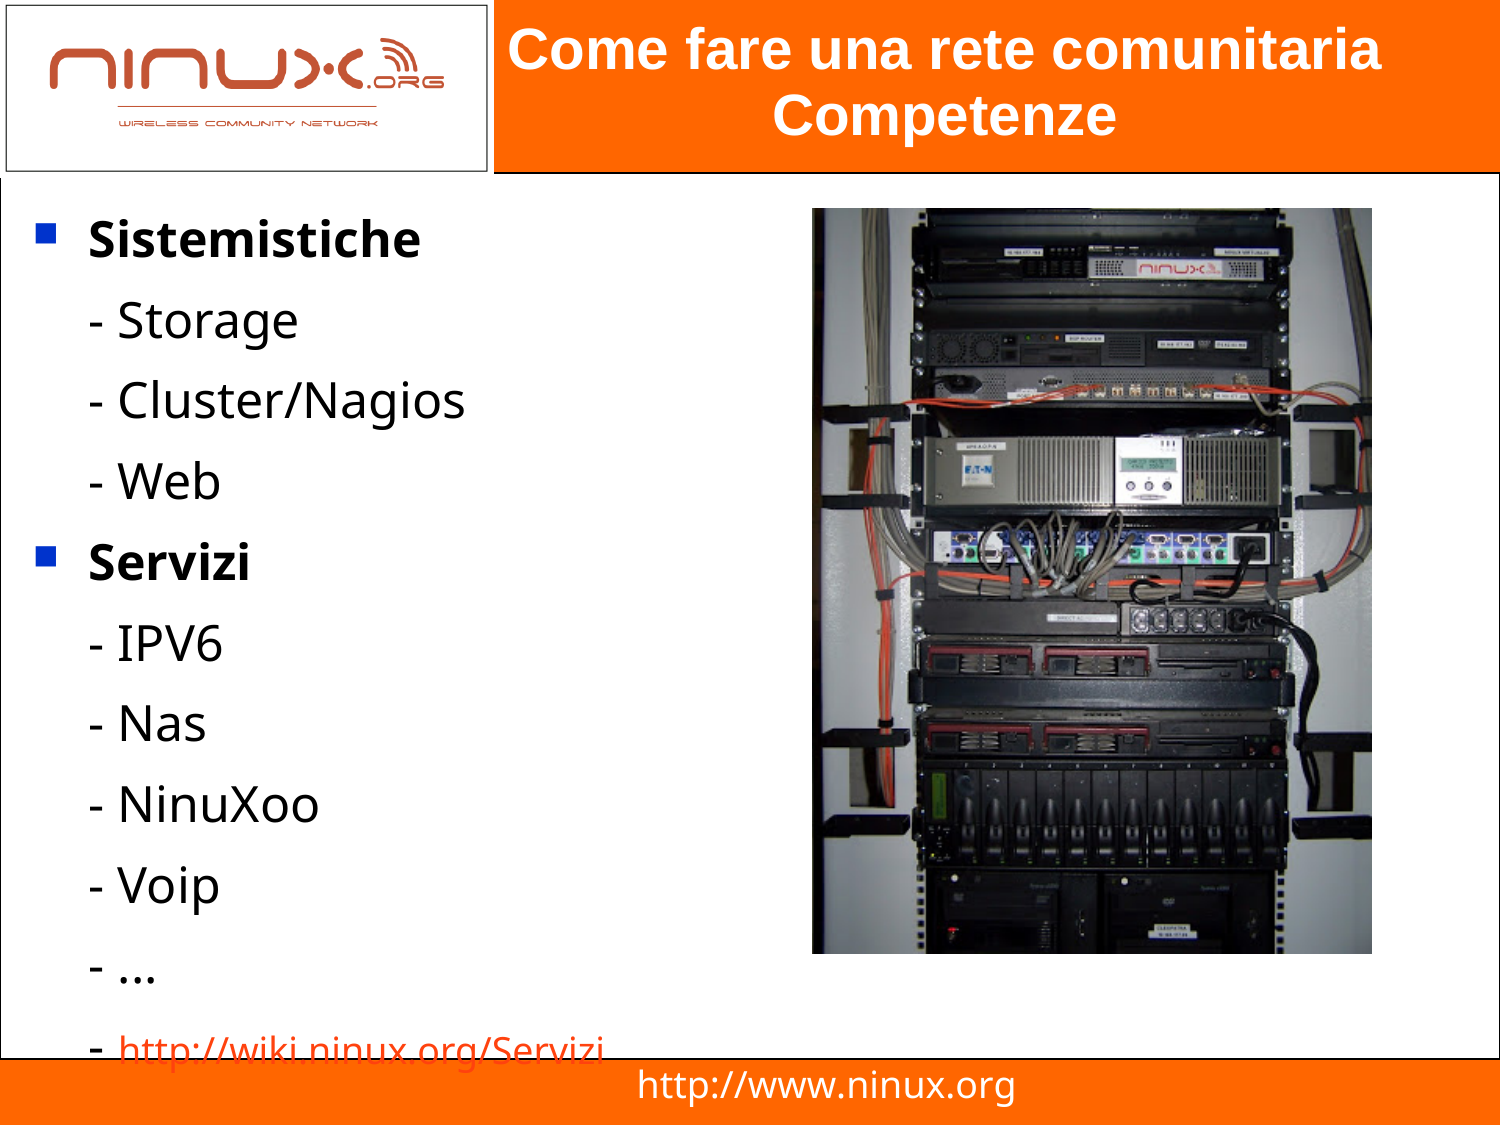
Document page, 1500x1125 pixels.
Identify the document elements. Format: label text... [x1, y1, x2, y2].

picture [812, 208, 1372, 955]
picture [0, 0, 494, 178]
text_box http://www.ninux.org [621, 1053, 1159, 1125]
title Come fare una rete comunitaria Competenze [421, 0, 1470, 165]
list Sistemistiche - Storage - Cluster/Nagios - Web Servizi - IPV6 - Nas - NinuXoo - Voip - ... - http://wiki.ninux.org/Servizi [17, 196, 727, 1033]
